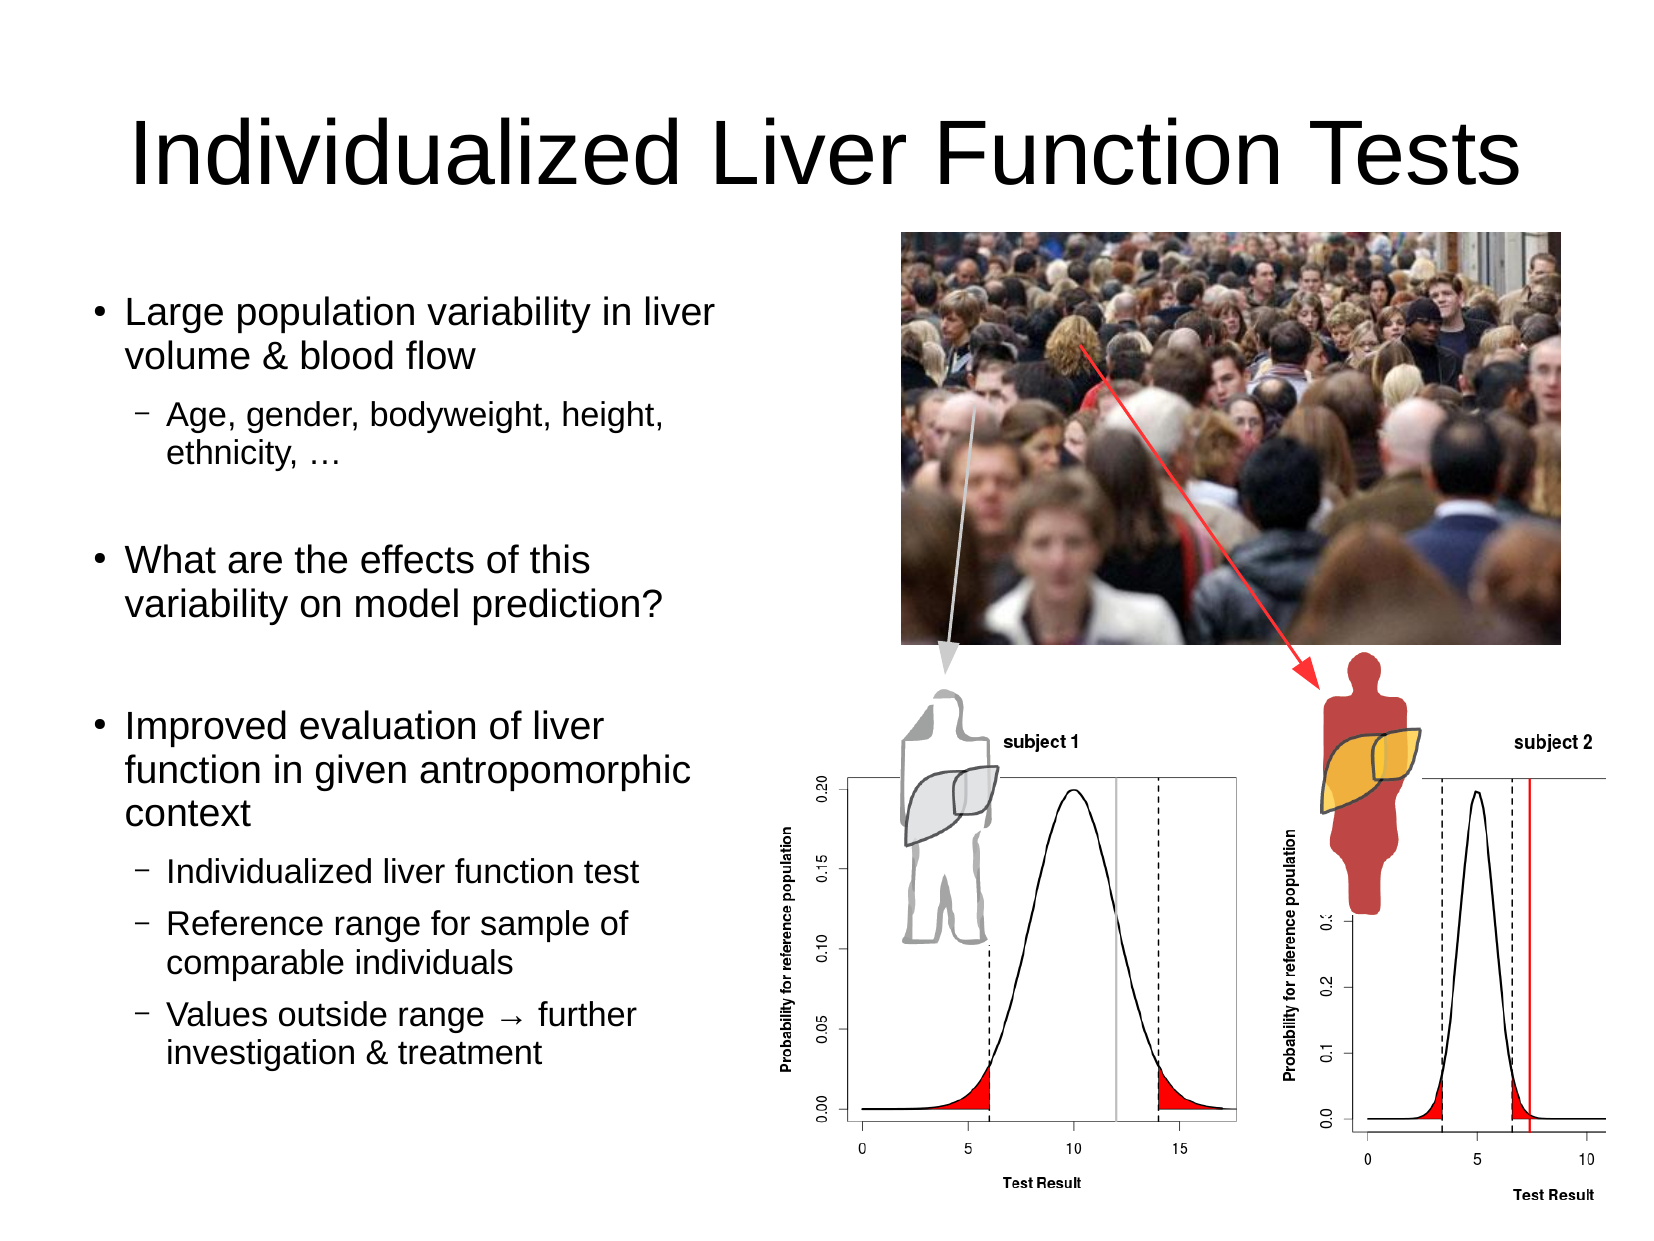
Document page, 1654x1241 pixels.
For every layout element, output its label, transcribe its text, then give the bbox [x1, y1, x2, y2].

title Individualized Liver Function Tests [82, 49, 1571, 257]
picture [901, 232, 1561, 646]
picture [1283, 652, 1606, 1201]
list Large population variability in liver volume & blood flow Age, gender, bodyweight, height, ethnicity, … What are the effects of this variability on model prediction? Improved evaluation of liver function in given antropomorphic context Individualized liver function test Reference range for sample of comparable individuals Values outside range → further investigation & treatment [82, 290, 751, 1081]
picture [780, 689, 1237, 1188]
